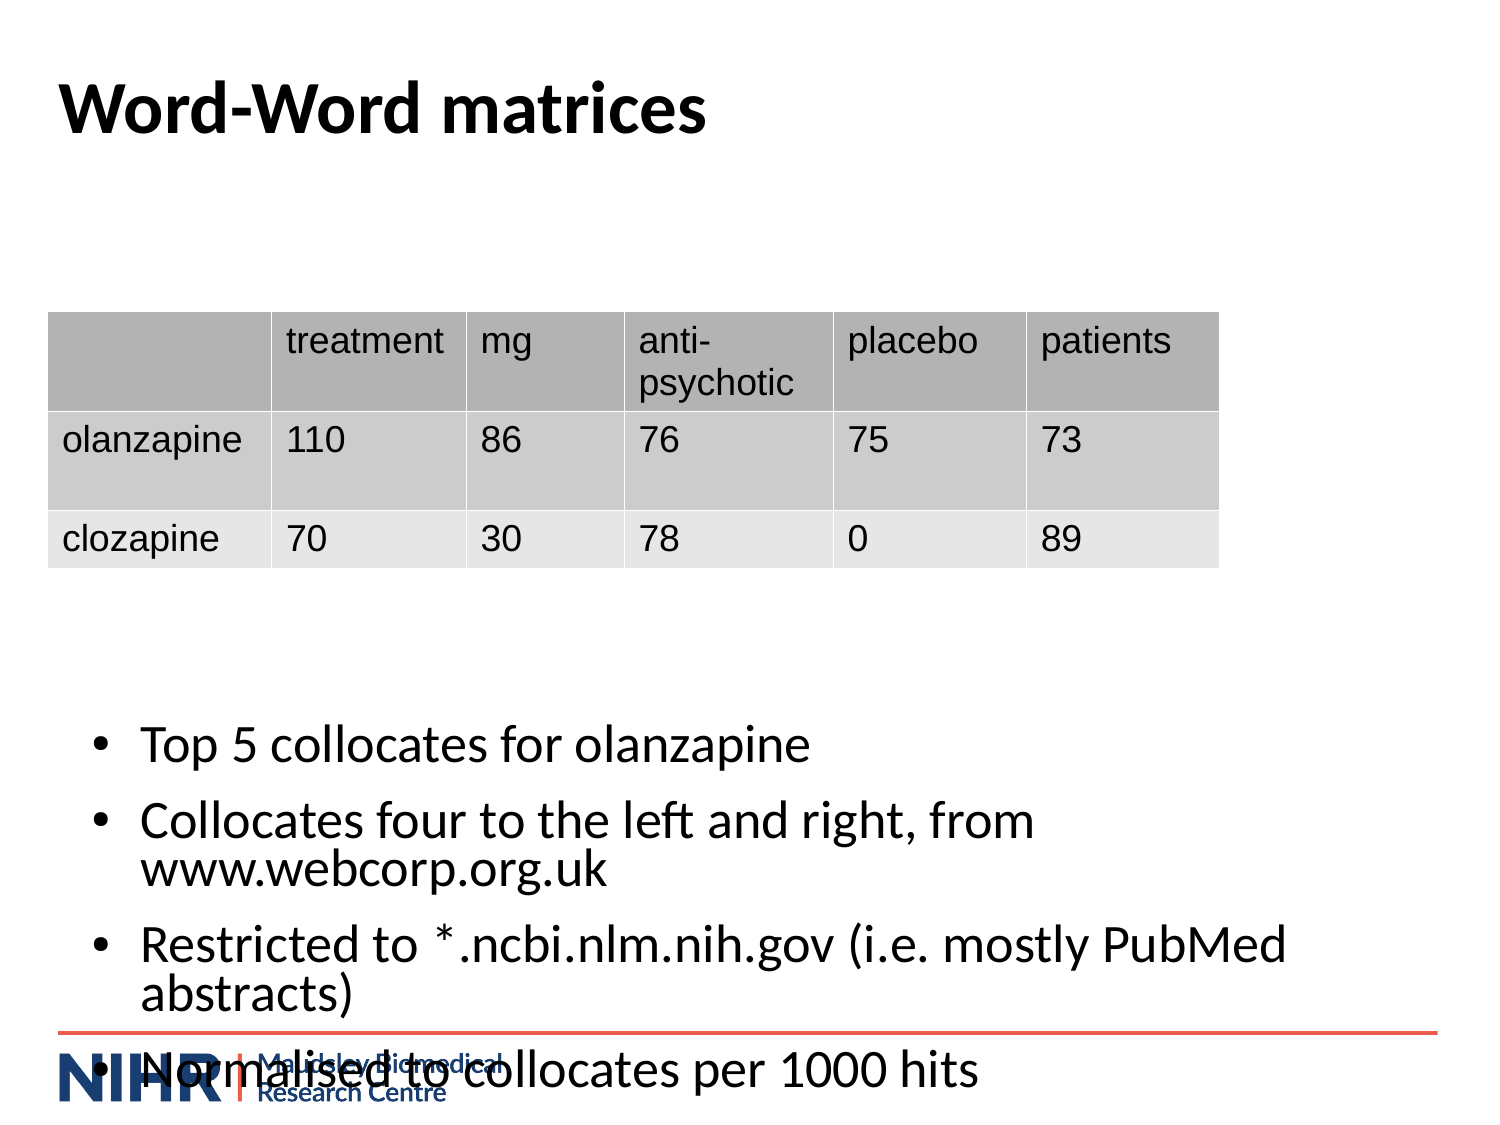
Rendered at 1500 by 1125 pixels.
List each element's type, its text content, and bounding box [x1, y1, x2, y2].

table_header placebo [834, 312, 1026, 411]
picture [29, 1018, 531, 1125]
table_cell clozapine [48, 511, 271, 568]
table_cell olanzapine [48, 412, 271, 510]
table_header [48, 312, 271, 411]
table_cell 76 [625, 412, 833, 510]
list Top 5 collocates for olanzapine Collocates four to the left and right, from www.webcorp.org.uk Restricted to *.ncbi.nlm.nih.gov (i.e. mostly PubMed abstracts) Normalised to collocates per 1000 hits [75, 723, 1436, 1099]
table_cell 86 [467, 412, 624, 510]
table_header patients [1027, 312, 1219, 411]
table_cell 73 [1027, 412, 1219, 510]
table_header treatment [272, 312, 466, 411]
table_cell 78 [625, 511, 833, 568]
table_cell 30 [467, 511, 624, 568]
table_cell 75 [834, 412, 1026, 510]
table_cell 89 [1027, 511, 1219, 568]
table_cell 0 [834, 511, 1026, 568]
table_cell 70 [272, 511, 466, 568]
table_cell 110 [272, 412, 466, 510]
table_header mg [467, 312, 624, 411]
title Word-Word matrices [58, 21, 1409, 209]
table_header anti- psychotic [625, 312, 833, 411]
